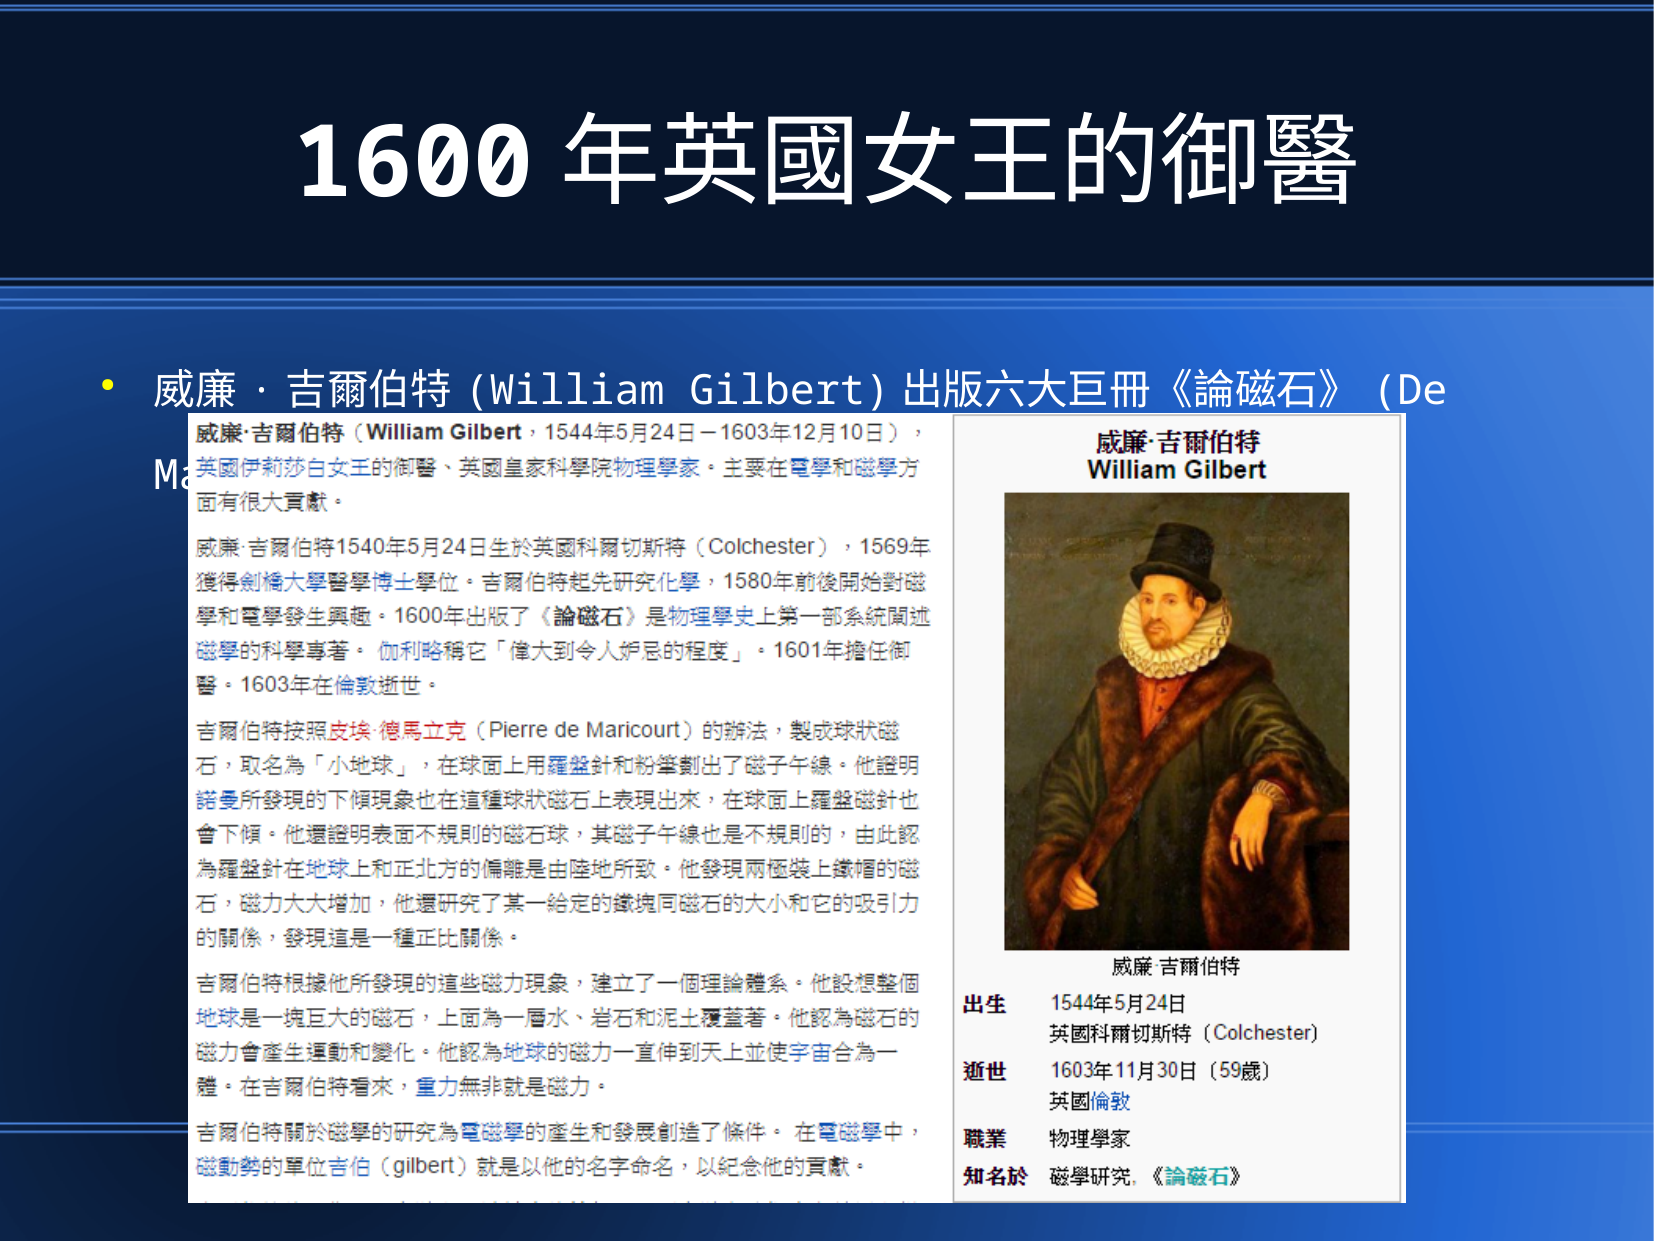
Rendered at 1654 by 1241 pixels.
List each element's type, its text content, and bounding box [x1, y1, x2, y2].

picture [188, 413, 1406, 1203]
list 威廉·吉爾伯特(William Gilbert)出版六大巨冊《論磁石》(De Magnete) [82, 325, 1571, 1241]
title 1600年英國女王的御醫 [82, 49, 1571, 257]
picture [0, 0, 1654, 1241]
